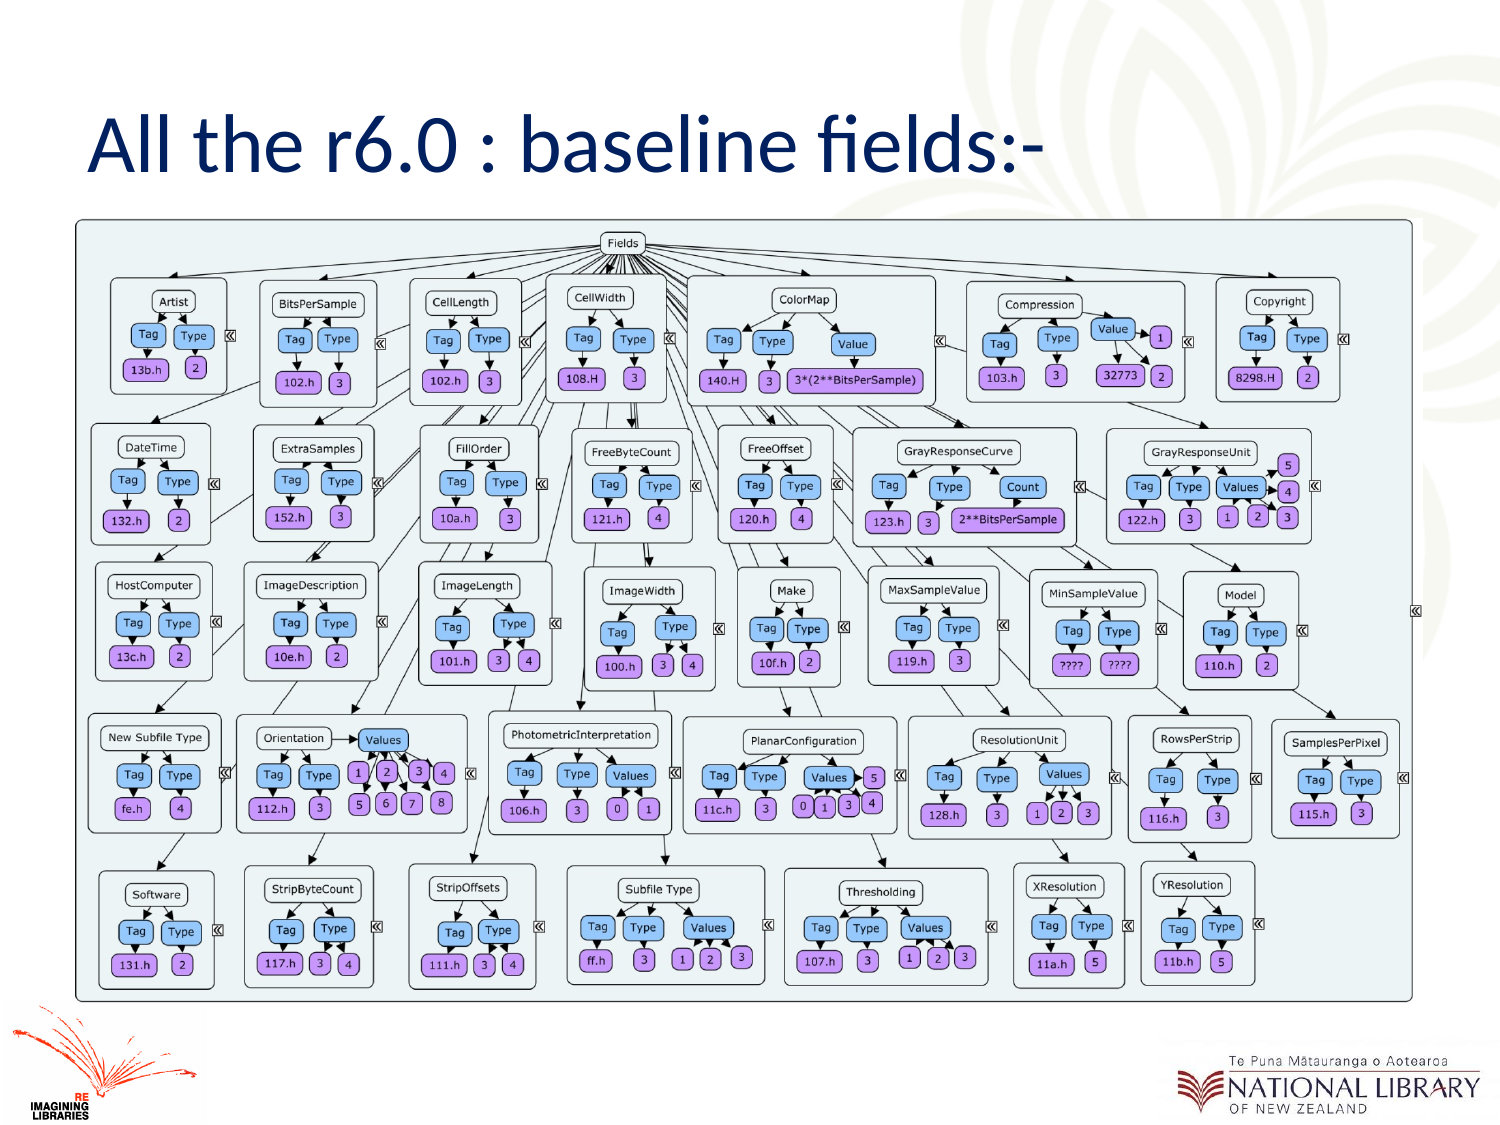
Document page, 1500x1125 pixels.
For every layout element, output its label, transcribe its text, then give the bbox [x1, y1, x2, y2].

picture [0, 0, 1500, 1125]
title All the r6.0 : baseline fields:- [72, 45, 1423, 233]
